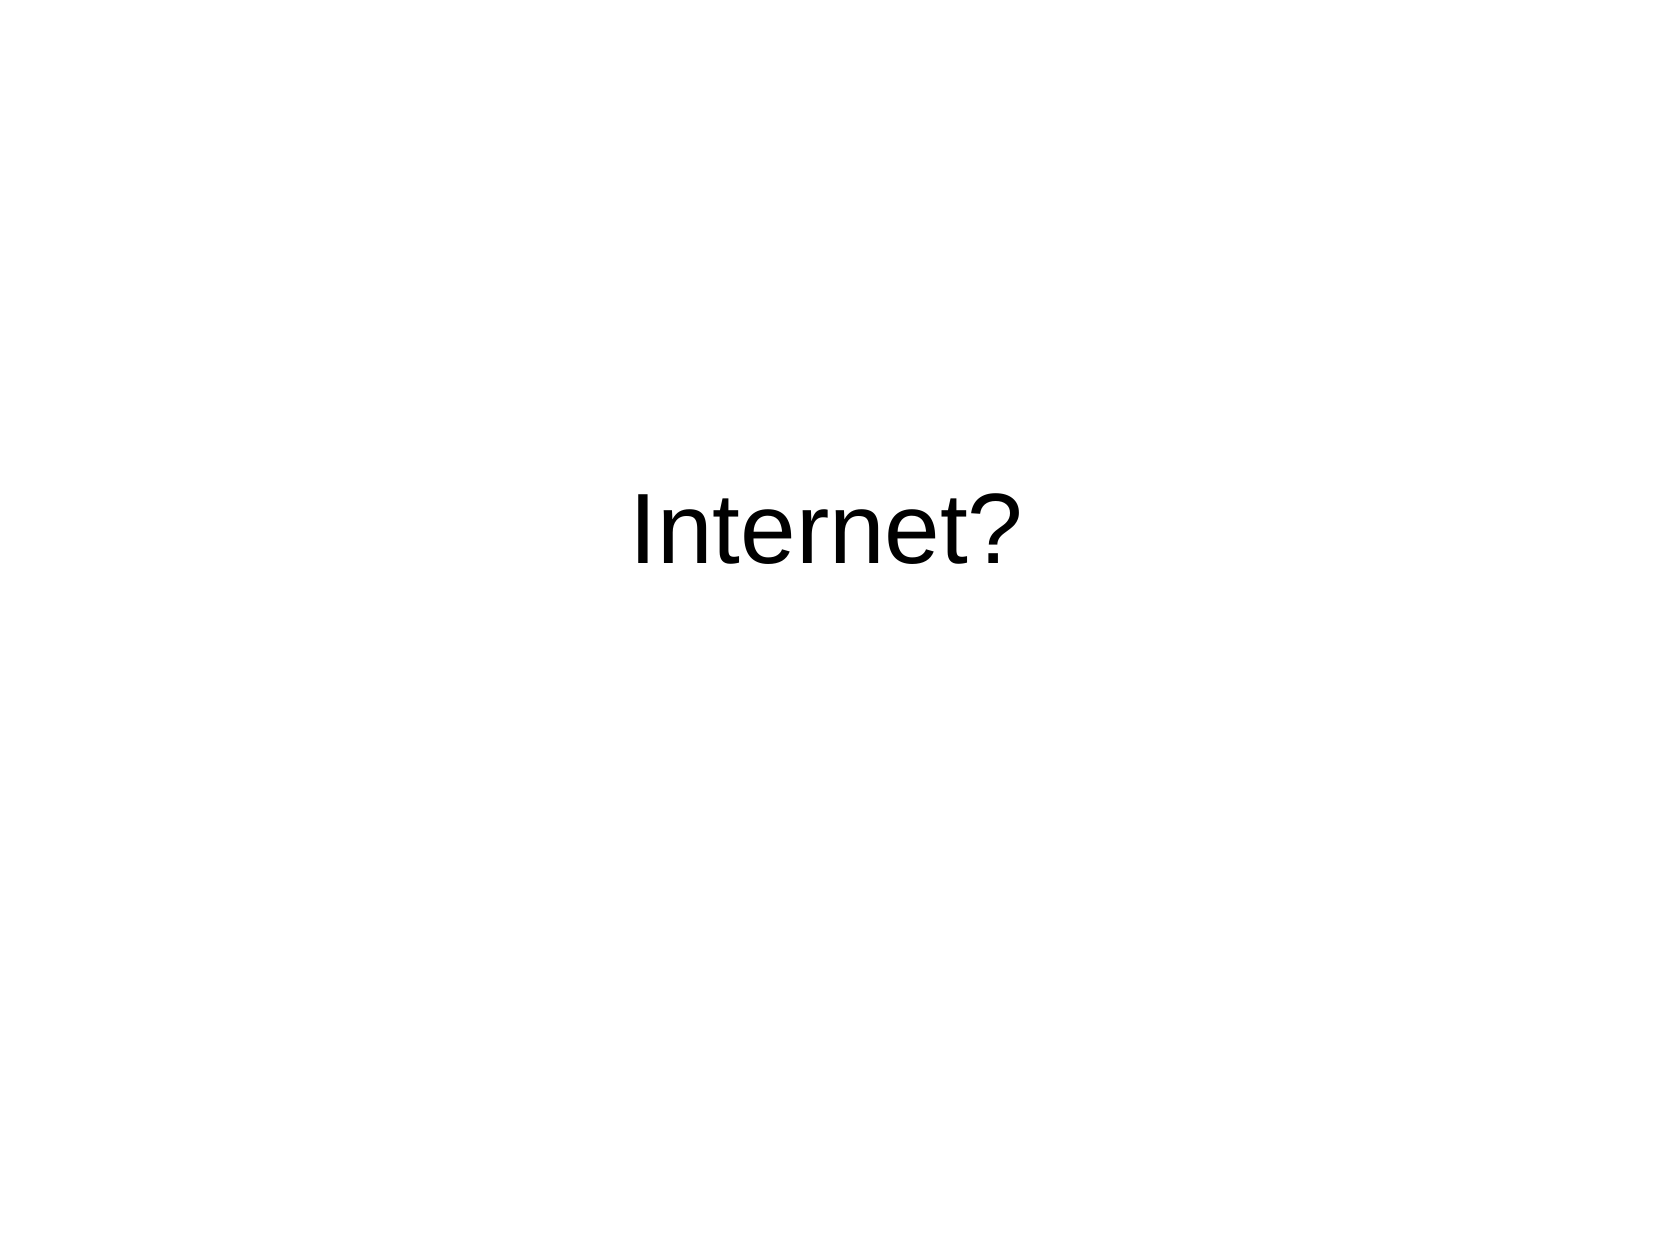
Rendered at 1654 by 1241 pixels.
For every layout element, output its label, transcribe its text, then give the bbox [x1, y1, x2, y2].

subtitle Internet? [82, 49, 1571, 1010]
